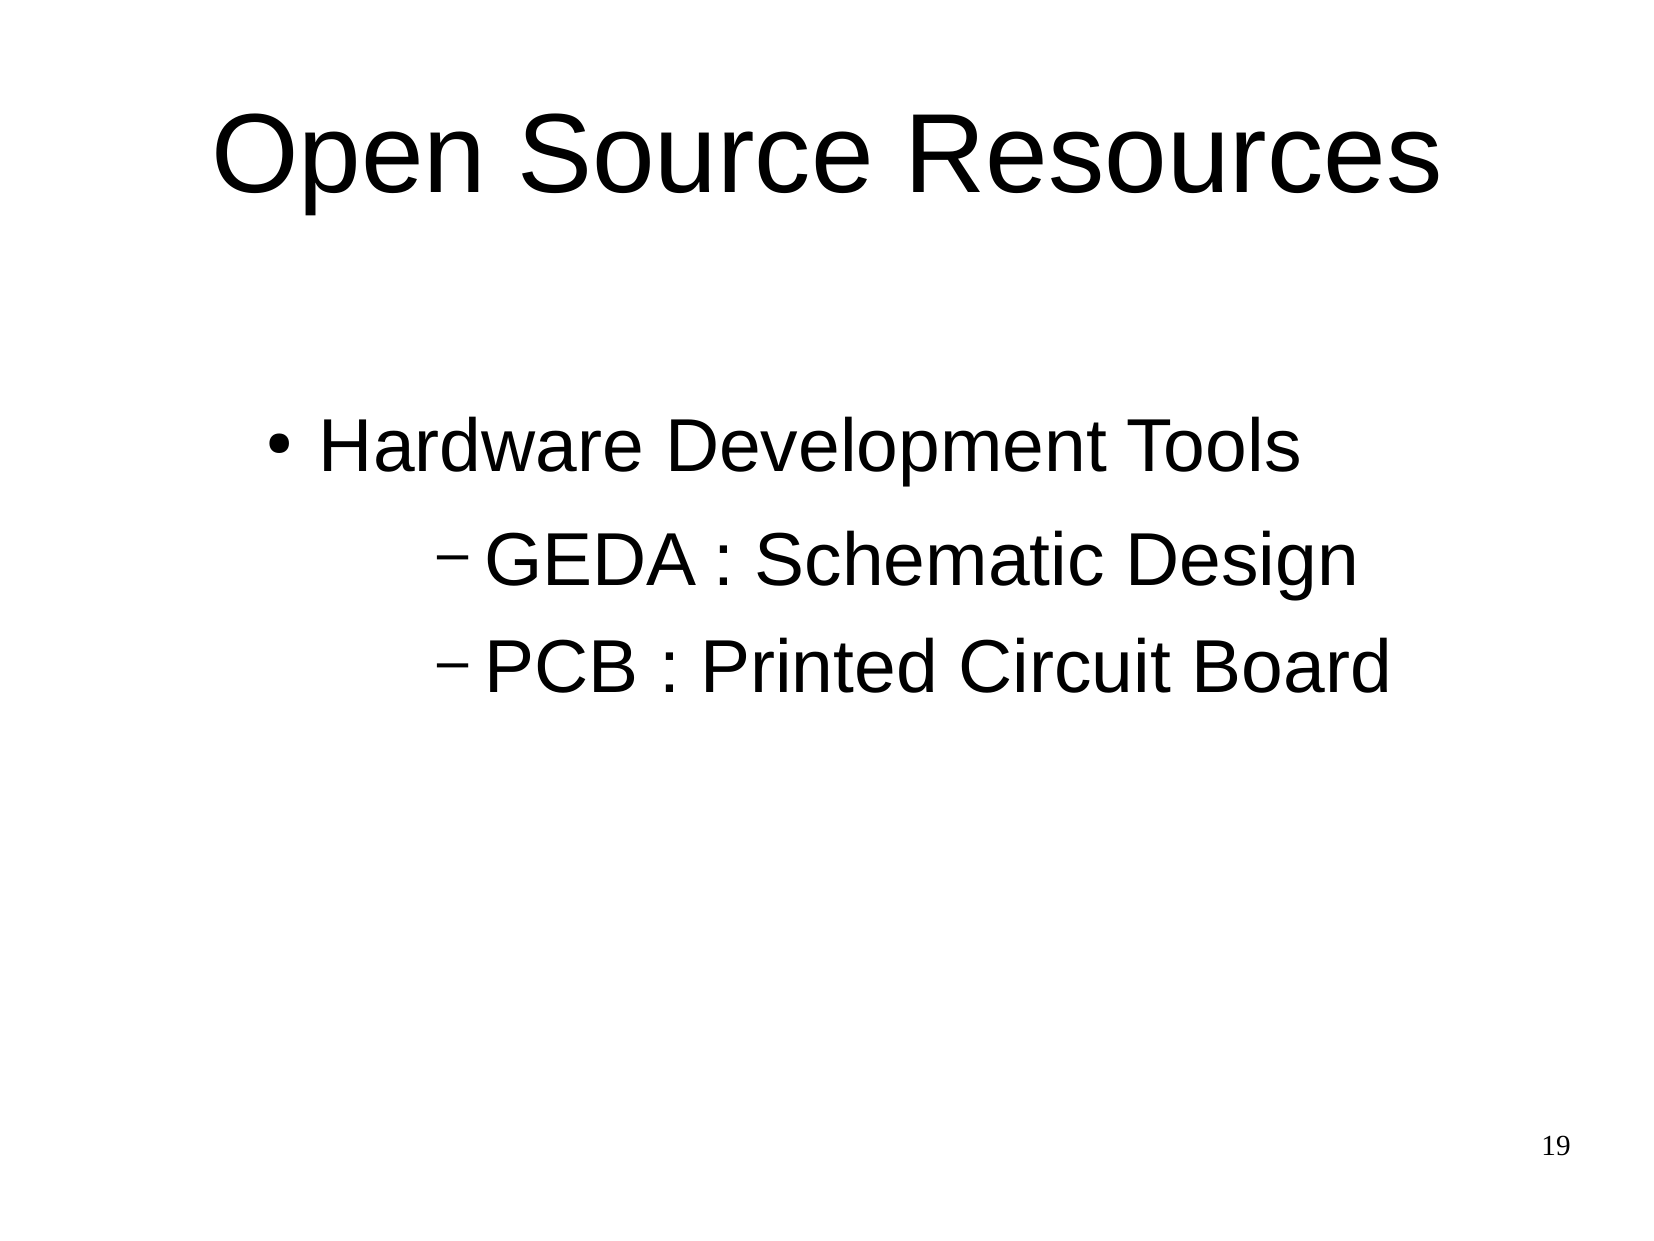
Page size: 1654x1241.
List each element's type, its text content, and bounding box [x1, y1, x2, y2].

title Open Source Resources [82, 49, 1571, 257]
list Hardware Development Tools GEDA : Schematic Design PCB : Printed Circuit Board [248, 290, 1477, 1005]
